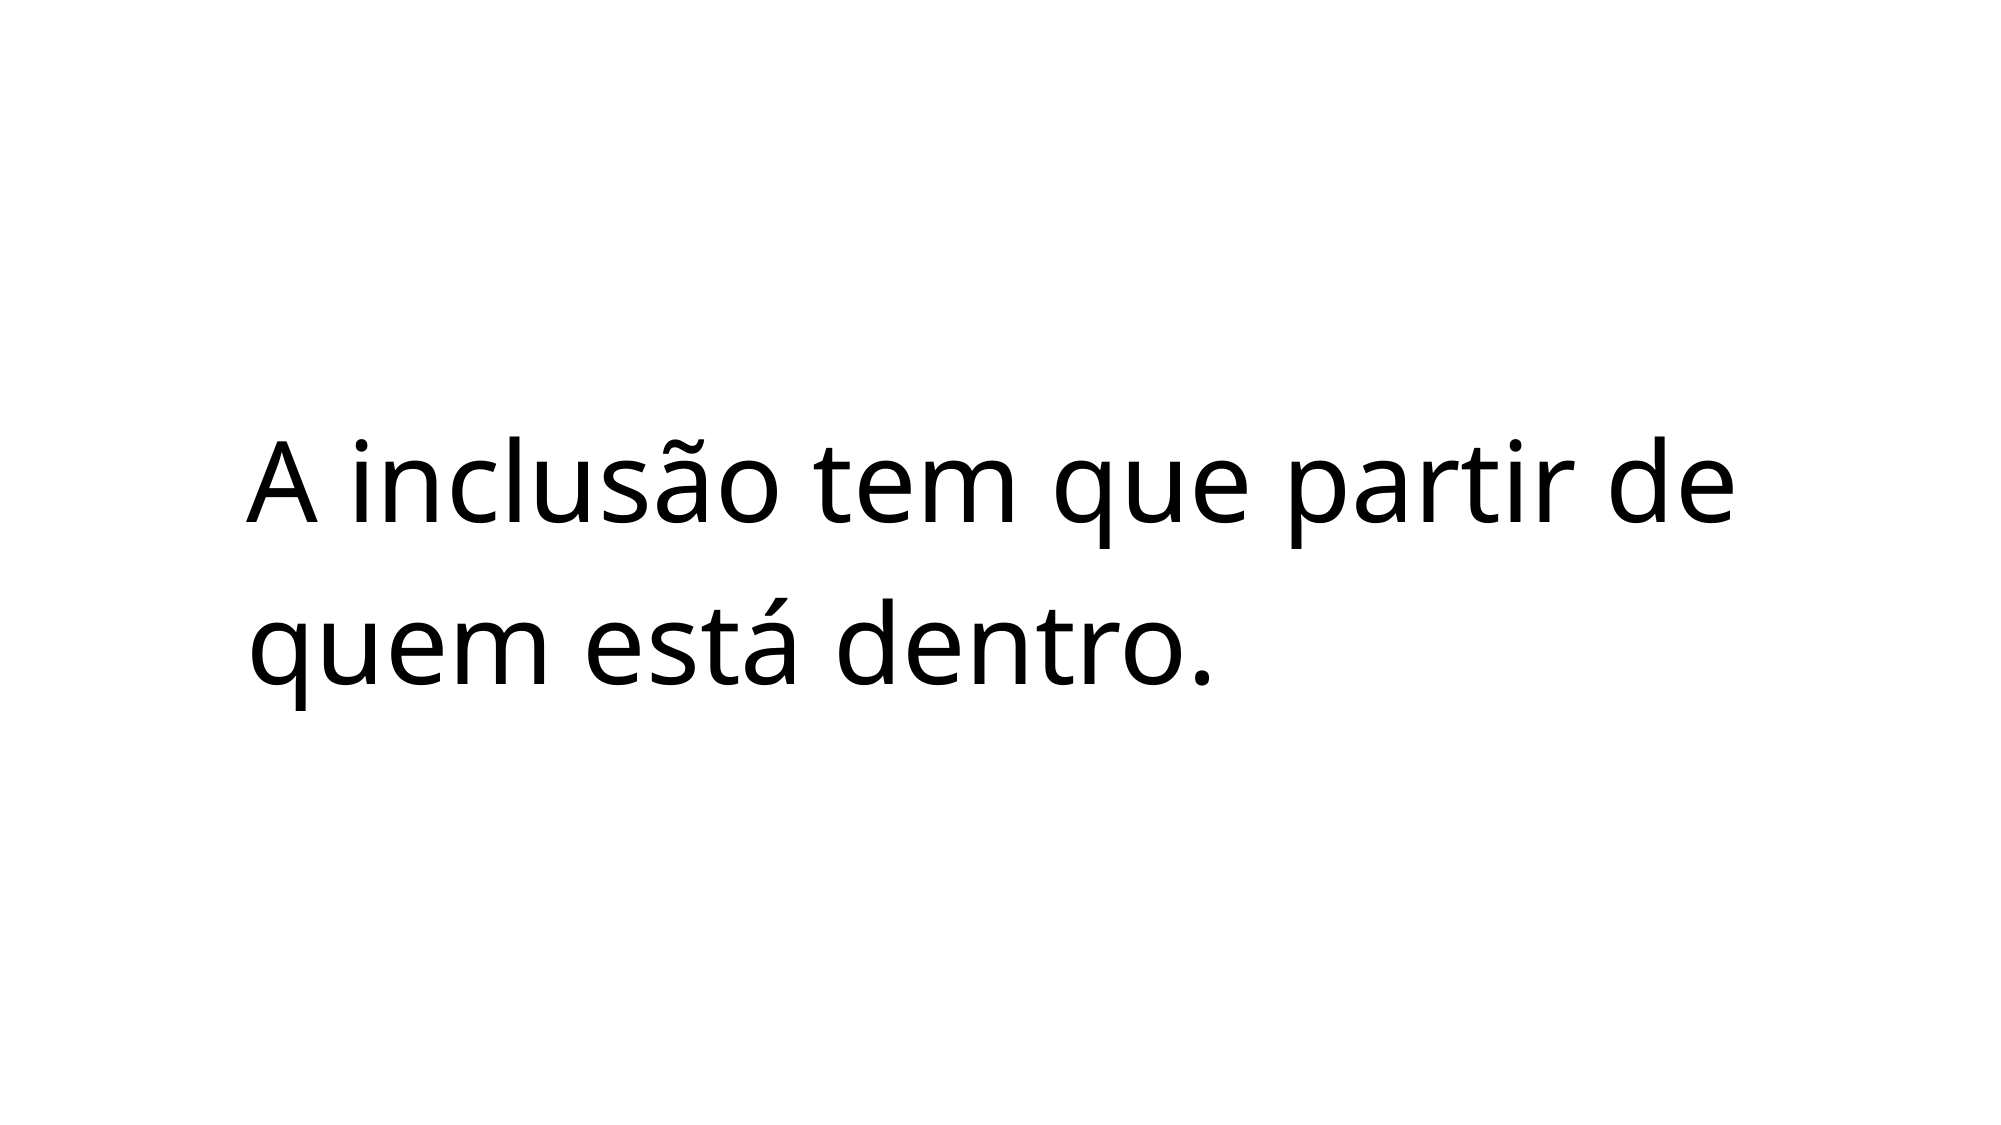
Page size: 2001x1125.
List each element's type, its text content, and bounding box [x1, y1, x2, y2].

text_box A inclusão tem que partir de quem está dentro. [231, 375, 1818, 715]
